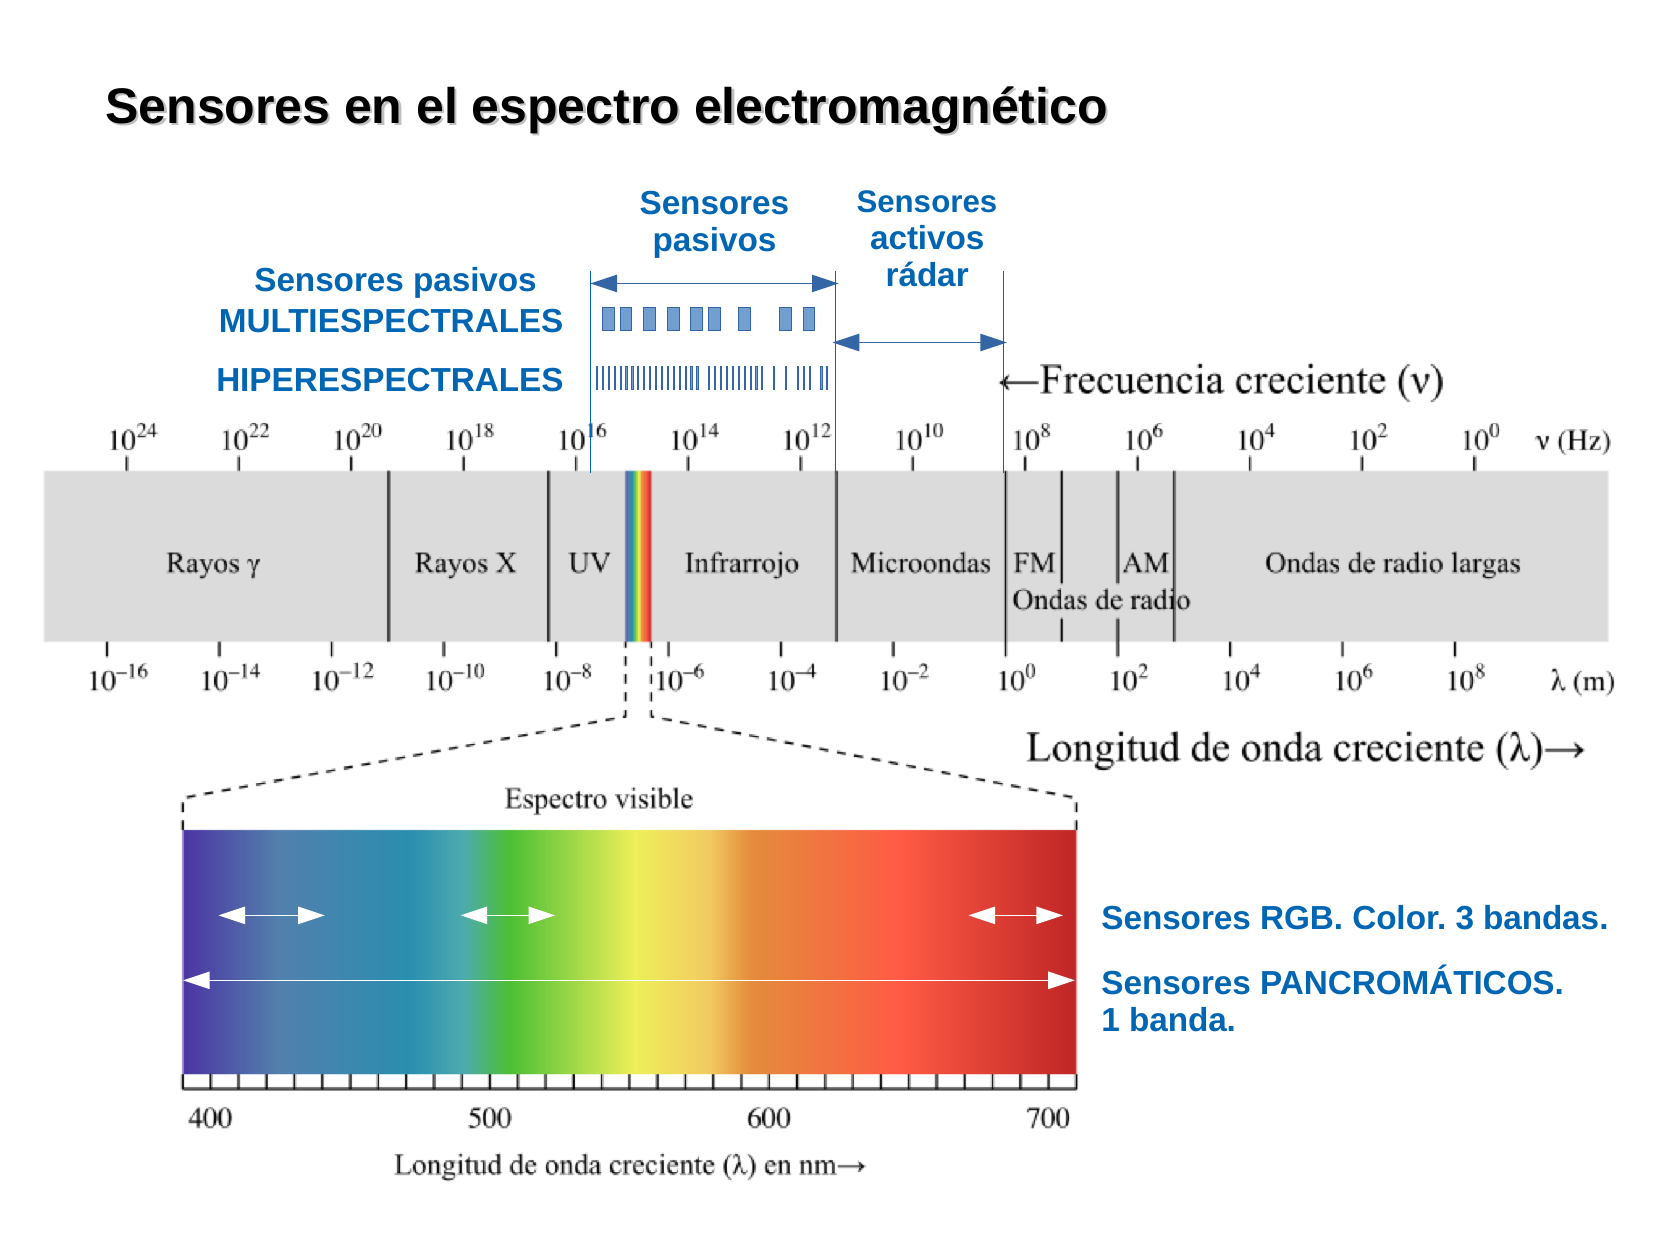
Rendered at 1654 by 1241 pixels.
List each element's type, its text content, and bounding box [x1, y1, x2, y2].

text_box [803, 307, 815, 331]
text_box Sensores PANCROMÁTICOS. 1 banda. [1086, 956, 1619, 1046]
text_box [643, 307, 656, 331]
text_box HIPERESPECTRALES [35, 354, 579, 408]
text_box [602, 307, 615, 331]
text_box Sensores activos rádar [863, 343, 1003, 355]
picture [35, 354, 1619, 1193]
text_box Sensores pasivos [566, 177, 863, 355]
text_box Sensores pasivos [224, 253, 567, 308]
text_box MULTIESPECTRALES [35, 295, 579, 349]
text_box [779, 307, 792, 331]
text_box Sensores activos rádar [863, 177, 1016, 355]
text_box [620, 307, 632, 331]
text_box [708, 307, 721, 331]
text_box Sensores RGB. Color. 3 bandas. [1086, 891, 1630, 945]
text_box [738, 307, 751, 331]
text_box [690, 307, 703, 331]
text_box [667, 307, 680, 331]
text_box Sensores en el espectro electromagnético [90, 70, 1124, 151]
